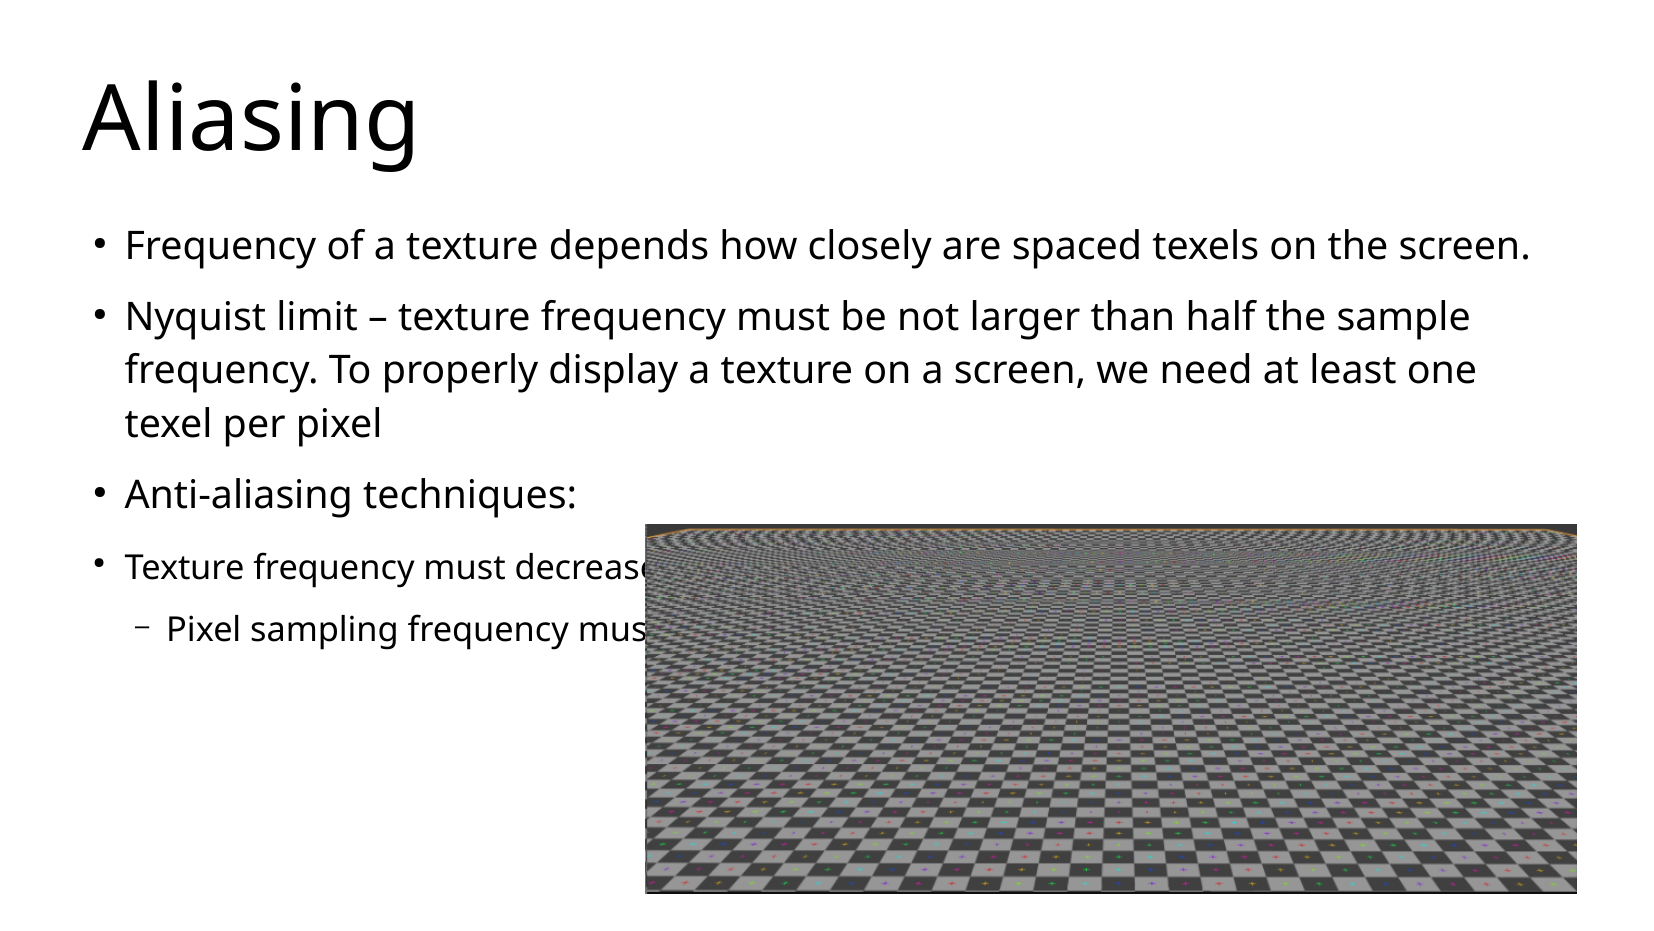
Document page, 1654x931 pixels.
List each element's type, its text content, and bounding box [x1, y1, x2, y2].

title Aliasing [82, 37, 1571, 193]
list Frequency of a texture depends how closely are spaced texels on the screen. Nyquist limit – texture frequency must be not larger than half the sample frequency. To properly display a texture on a screen, we need at least one texel per pixel Anti-aliasing techniques: Texture frequency must decrease: mip-mapping - most popular anti-aliasing method Pixel sampling frequency must increase: multiple samples per pixel [82, 217, 1571, 676]
picture [645, 524, 1577, 894]
